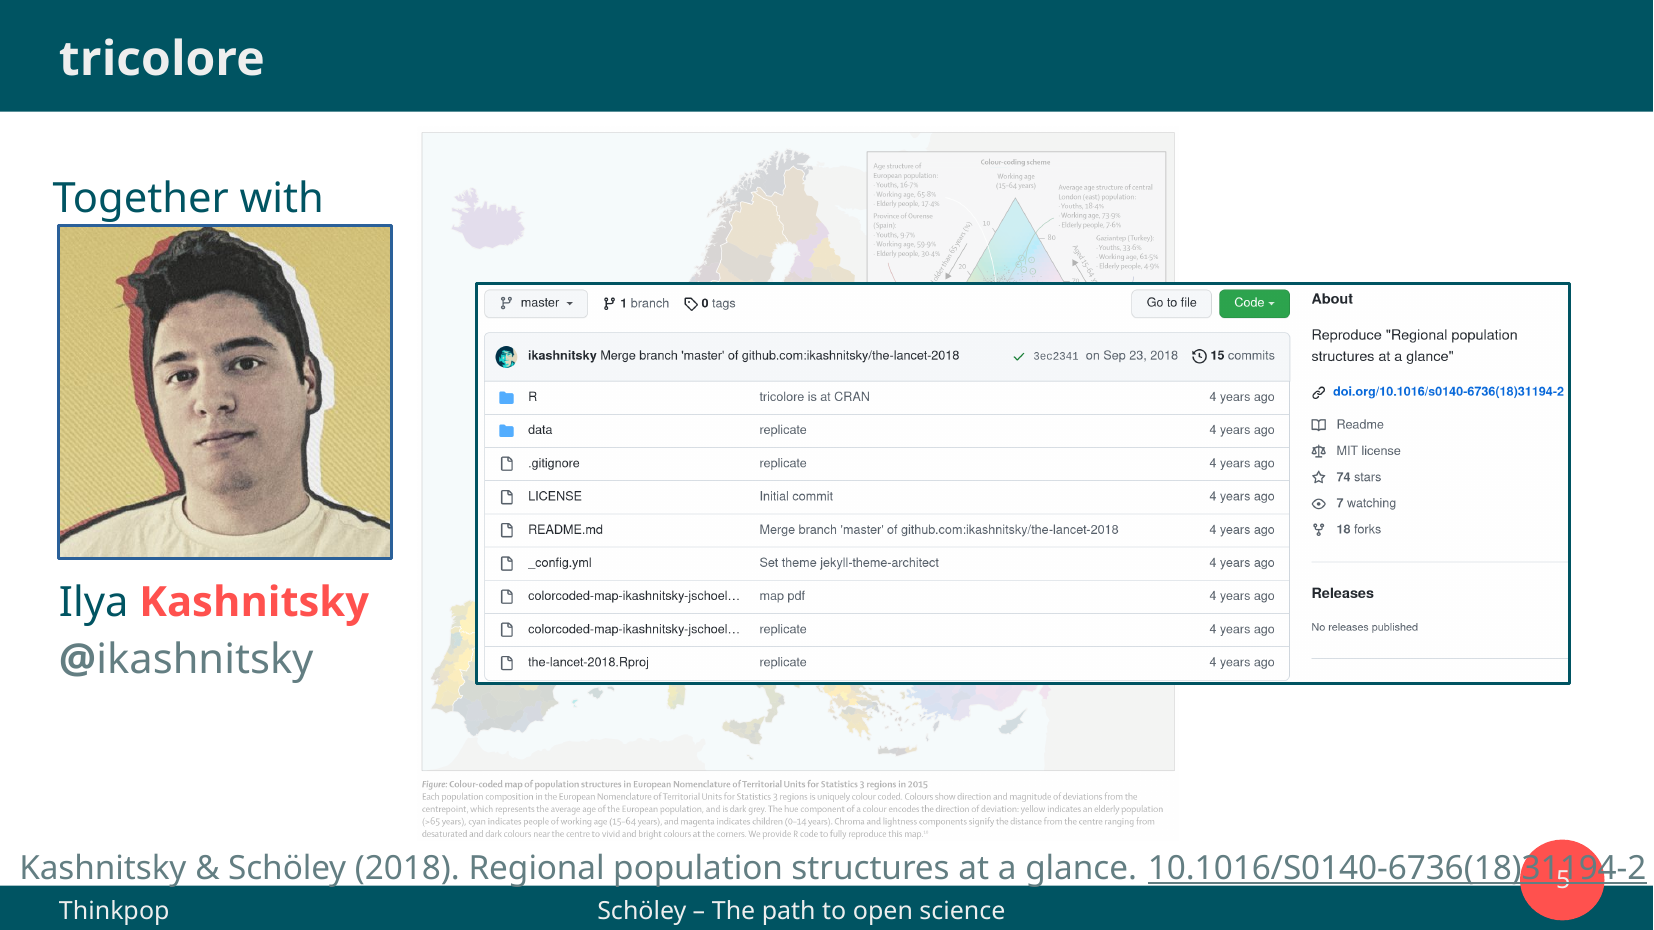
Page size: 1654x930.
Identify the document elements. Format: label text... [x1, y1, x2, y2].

picture [60, 227, 390, 558]
text_box Kashnitsky & Schöley (2018). Regional population structures at a glance. 10.1016/S0140-6736(18)31194-2 [4, 836, 1434, 890]
picture [417, 126, 1179, 836]
text_box Together with [37, 160, 417, 225]
text_box Ilya Kashnitsky @ikashnitsky [44, 563, 417, 677]
title tricolore [58, 0, 1594, 117]
picture [477, 284, 1568, 682]
